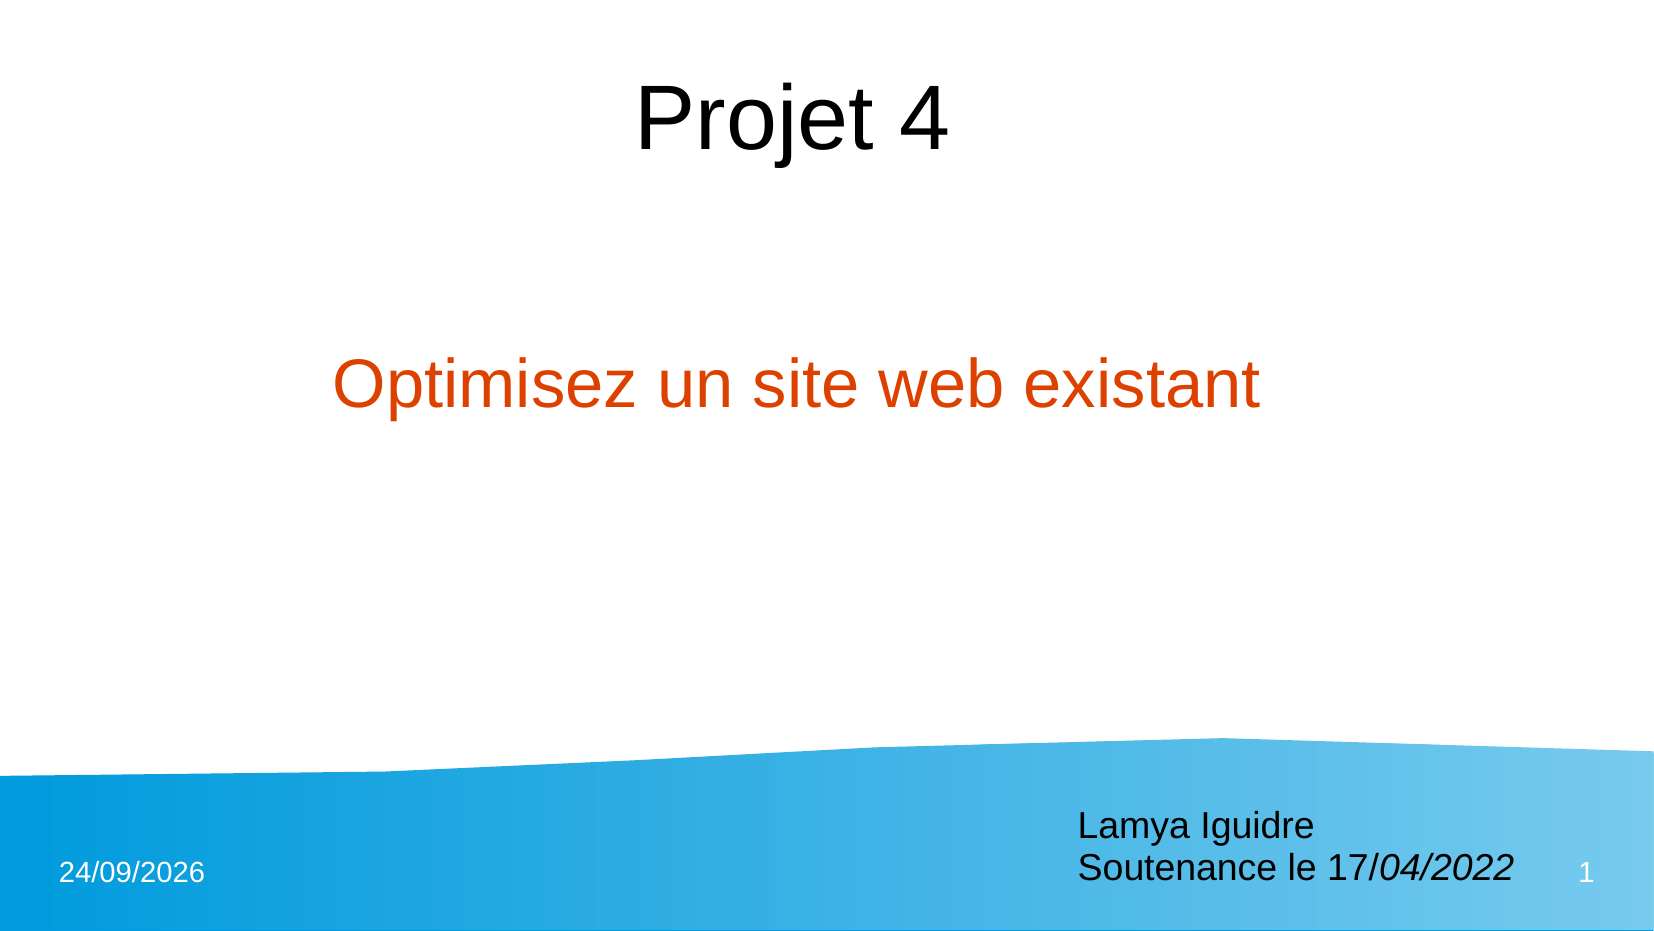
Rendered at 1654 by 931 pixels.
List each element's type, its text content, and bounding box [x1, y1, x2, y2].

title Optimisez un site web existant [59, 295, 1536, 473]
text_box Projet 4 [620, 59, 1034, 279]
text_box Lamya Iguidre Soutenance le 17/04/2022 [1062, 797, 1565, 931]
